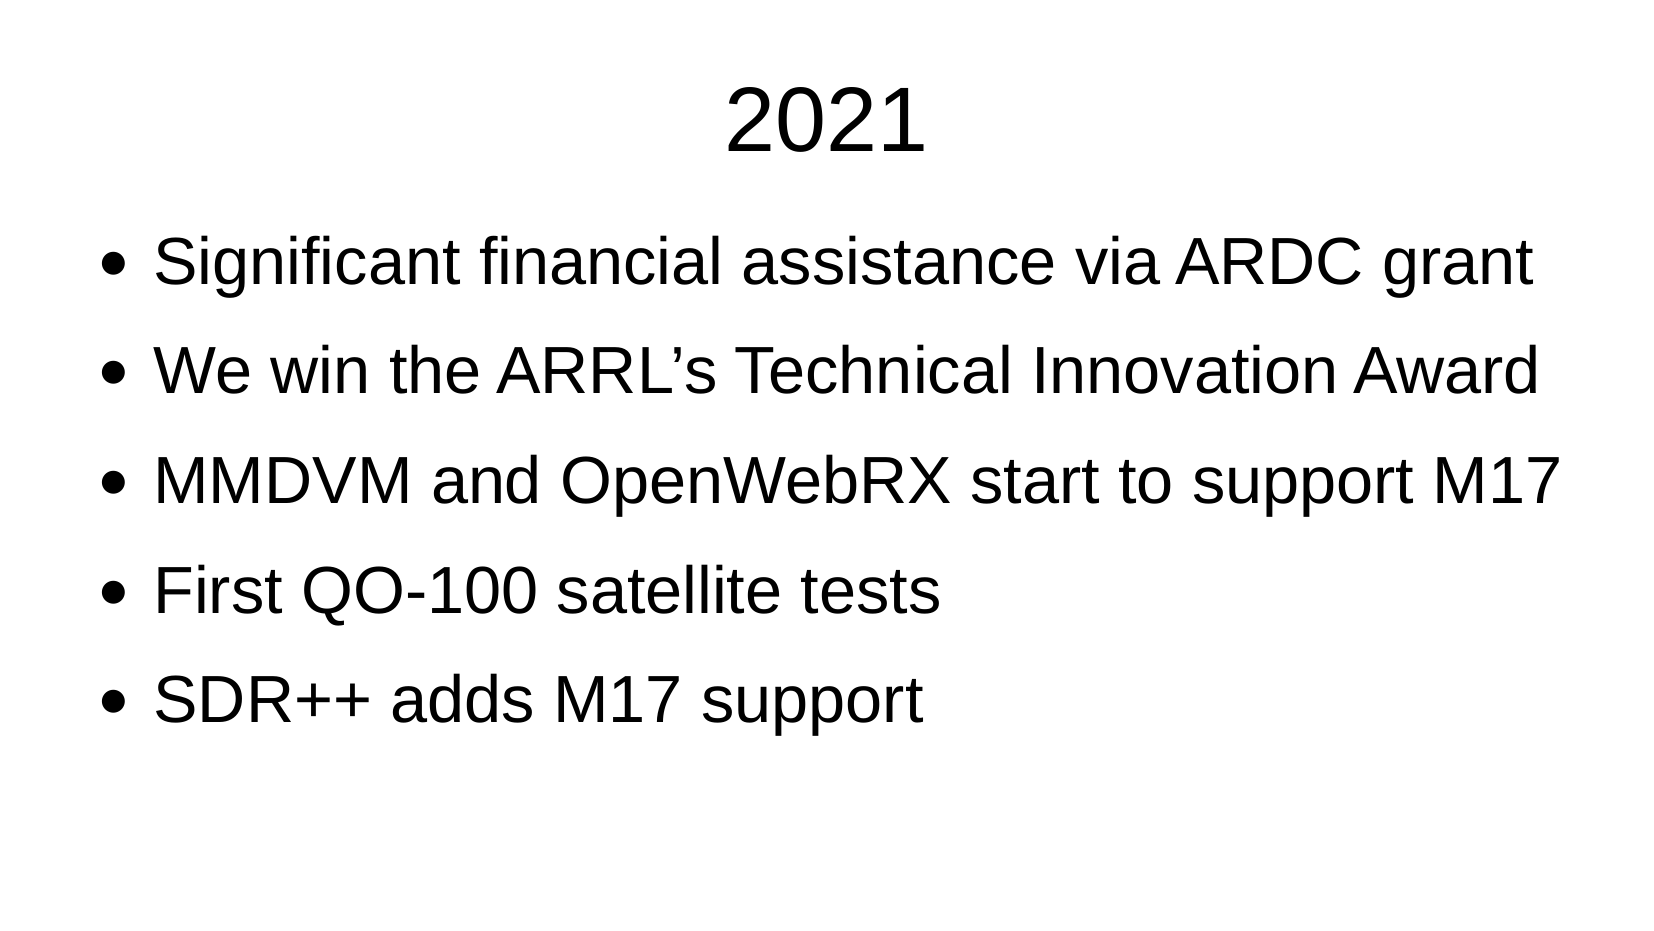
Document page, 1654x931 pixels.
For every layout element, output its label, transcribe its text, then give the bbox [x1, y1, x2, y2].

text_box 2021 [82, 37, 1571, 193]
text_box Significant financial assistance via ARDC grant We win the ARRL’s Technical Innovation Award MMDVM and OpenWebRX start to support M17 First QO-100 satellite tests SDR++ adds M17 support [82, 217, 1571, 921]
